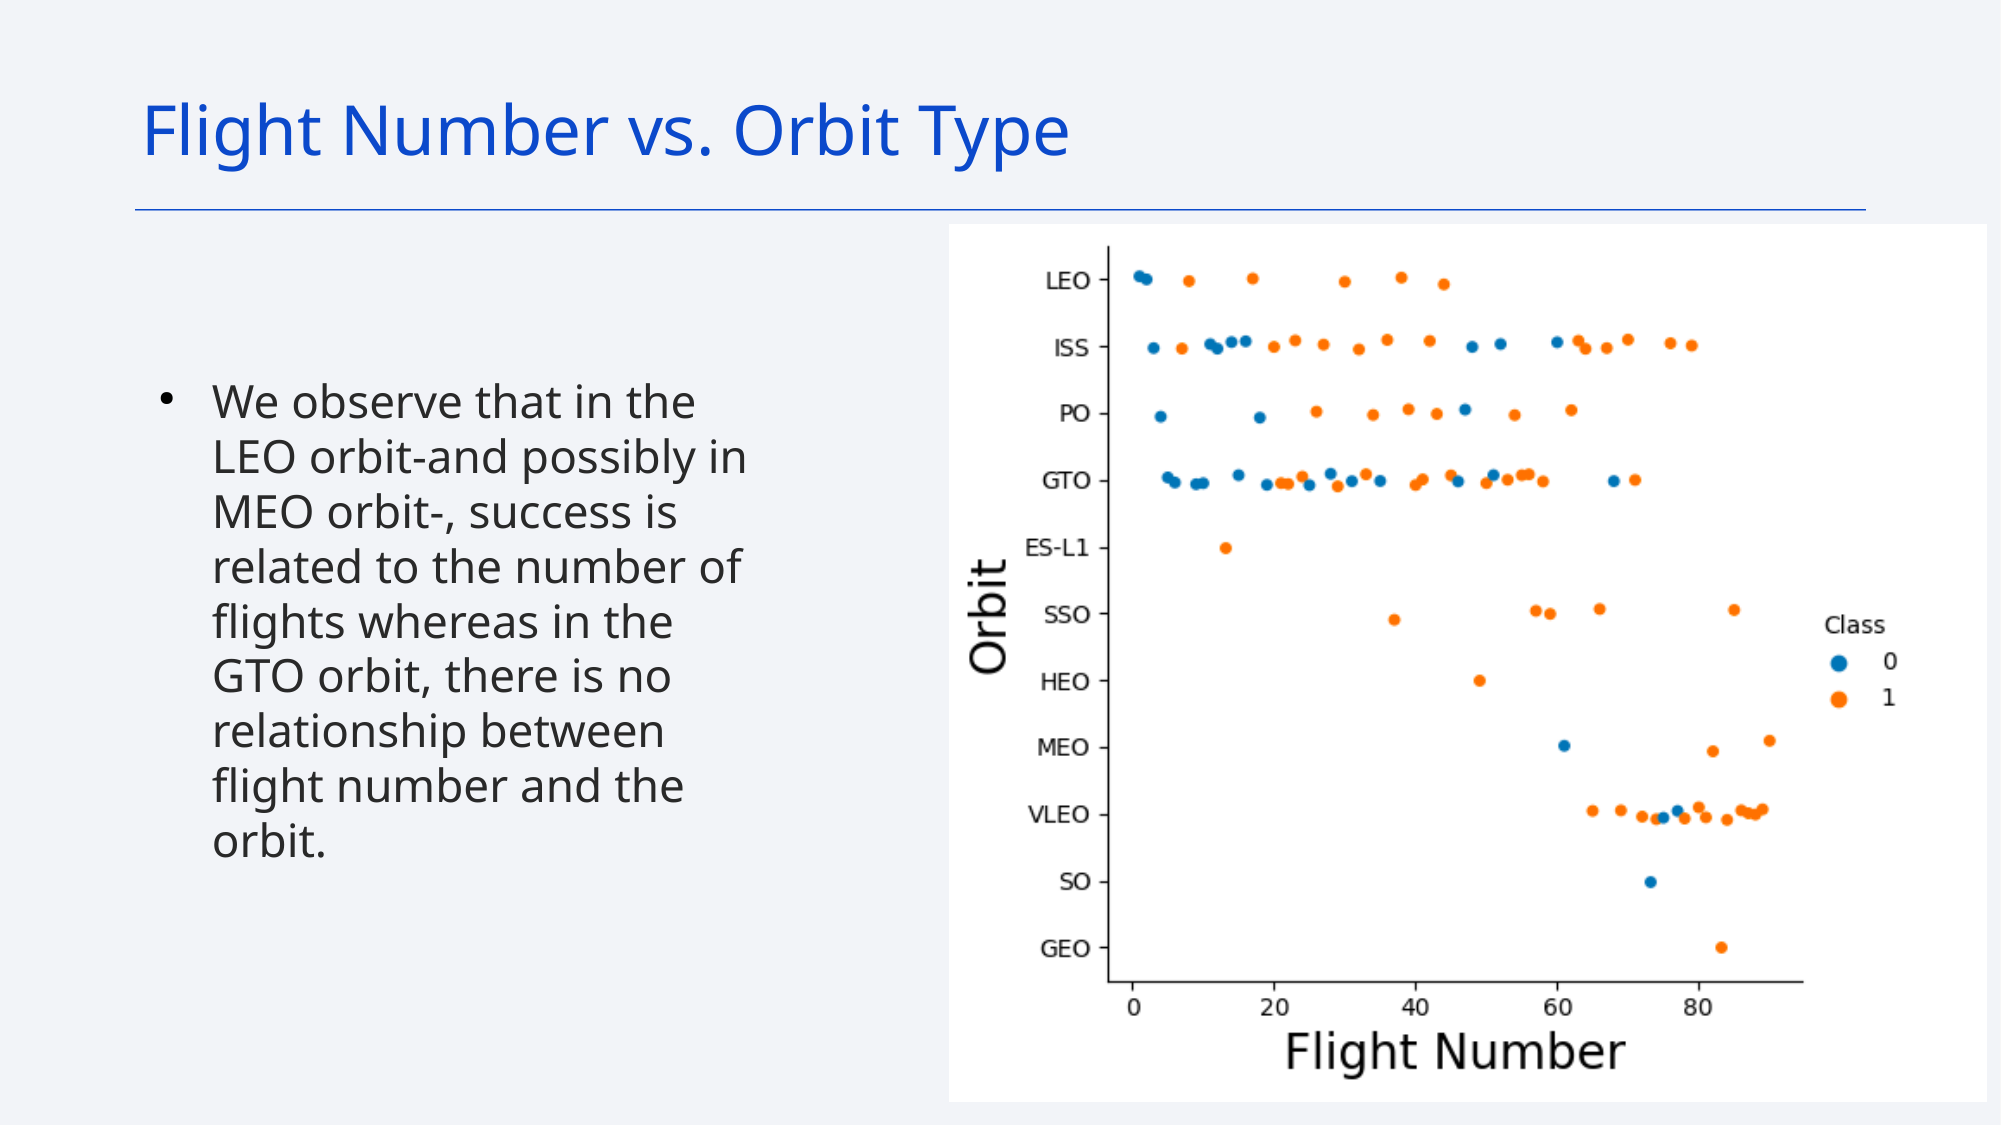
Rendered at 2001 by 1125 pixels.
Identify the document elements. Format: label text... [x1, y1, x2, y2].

picture [0, 0, 2001, 1125]
text_box Flight Number vs. Orbit Type [126, 88, 1852, 179]
list We observe that in the LEO orbit-and possibly in MEO orbit-, success is related to the number of flights whereas in the GTO orbit, there is no relationship between flight number and the orbit. [126, 365, 772, 991]
